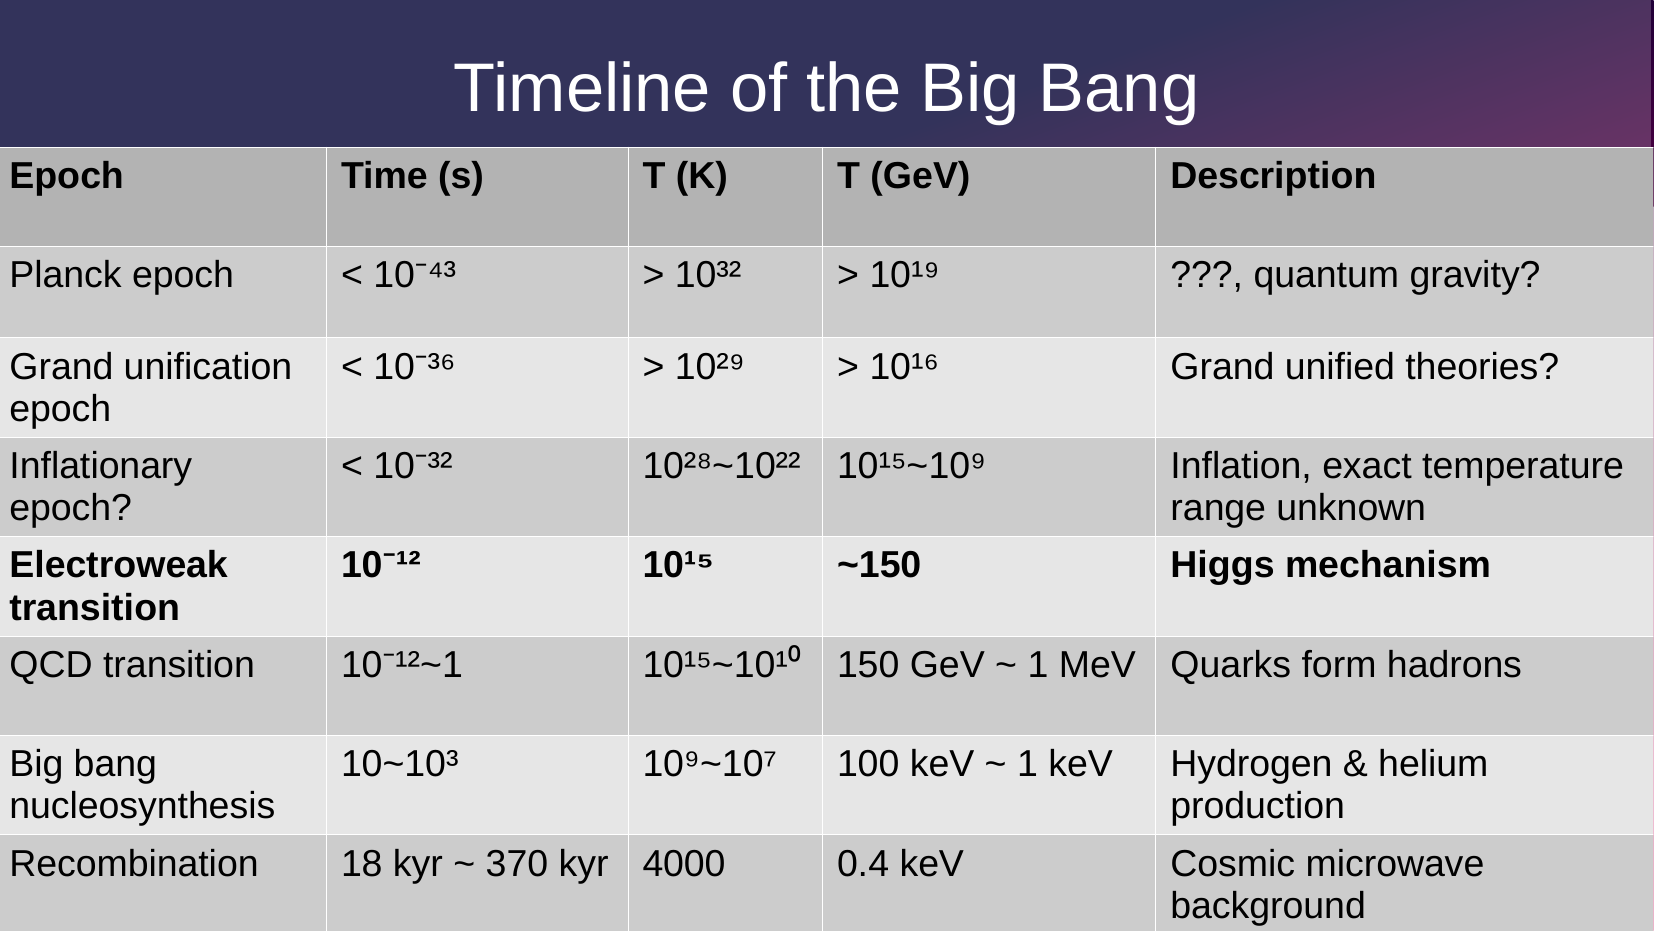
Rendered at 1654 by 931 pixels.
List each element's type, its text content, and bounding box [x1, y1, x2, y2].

table_cell < 10⁻⁴³ [327, 247, 628, 337]
table_cell Inflationary epoch? [0, 438, 326, 536]
table_cell 10~10³ [327, 736, 628, 834]
table_cell 10⁻¹²~1 [327, 637, 628, 735]
table_cell Planck epoch [0, 247, 326, 337]
table_cell Cosmic microwave background [1156, 835, 1654, 931]
table_cell 4000 [629, 835, 822, 931]
table_cell ~150 [823, 537, 1155, 636]
table_header T (GeV) [823, 148, 1155, 246]
table_cell 18 kyr ~ 370 kyr [327, 835, 628, 931]
table_cell Grand unification epoch [0, 338, 326, 437]
table_cell > 10¹⁹ [823, 247, 1155, 337]
table_cell 0.4 keV [823, 835, 1155, 931]
table_cell Electroweak transition [0, 537, 326, 636]
table_cell < 10⁻³² [327, 438, 628, 536]
table_cell Recombination [0, 835, 326, 931]
table_cell Grand unified theories? [1156, 338, 1654, 437]
table_cell 10²⁸~10²² [629, 438, 822, 536]
table_cell QCD transition [0, 637, 326, 735]
table_header Epoch [0, 148, 326, 246]
title Timeline of the Big Bang [88, 5, 1565, 147]
table_cell 150 GeV ~ 1 MeV [823, 637, 1155, 735]
table_cell Quarks form hadrons [1156, 637, 1654, 735]
table_cell 100 keV ~ 1 keV [823, 736, 1155, 834]
table_header Time (s) [327, 148, 628, 246]
table_header Description [1156, 148, 1654, 246]
table_cell 10⁻¹² [327, 537, 628, 636]
table_cell Hydrogen & helium production [1156, 736, 1654, 834]
table_cell Inflation, exact temperature range unknown [1156, 438, 1654, 536]
table_cell < 10⁻³⁶ [327, 338, 628, 437]
table_cell > 10²⁹ [629, 338, 822, 437]
table_cell 10¹⁵ [629, 537, 822, 636]
table_header T (K) [629, 148, 822, 246]
table_cell Big bang nucleosynthesis [0, 736, 326, 834]
table_cell ???, quantum gravity? [1156, 247, 1654, 337]
table_cell 10⁹~10⁷ [629, 736, 822, 834]
table_cell Higgs mechanism [1156, 537, 1654, 636]
table_cell 10¹⁵~10⁹ [823, 438, 1155, 536]
table_cell > 10¹⁶ [823, 338, 1155, 437]
table_cell 10¹⁵~10¹⁰ [629, 637, 822, 735]
table_cell > 10³² [629, 247, 822, 337]
